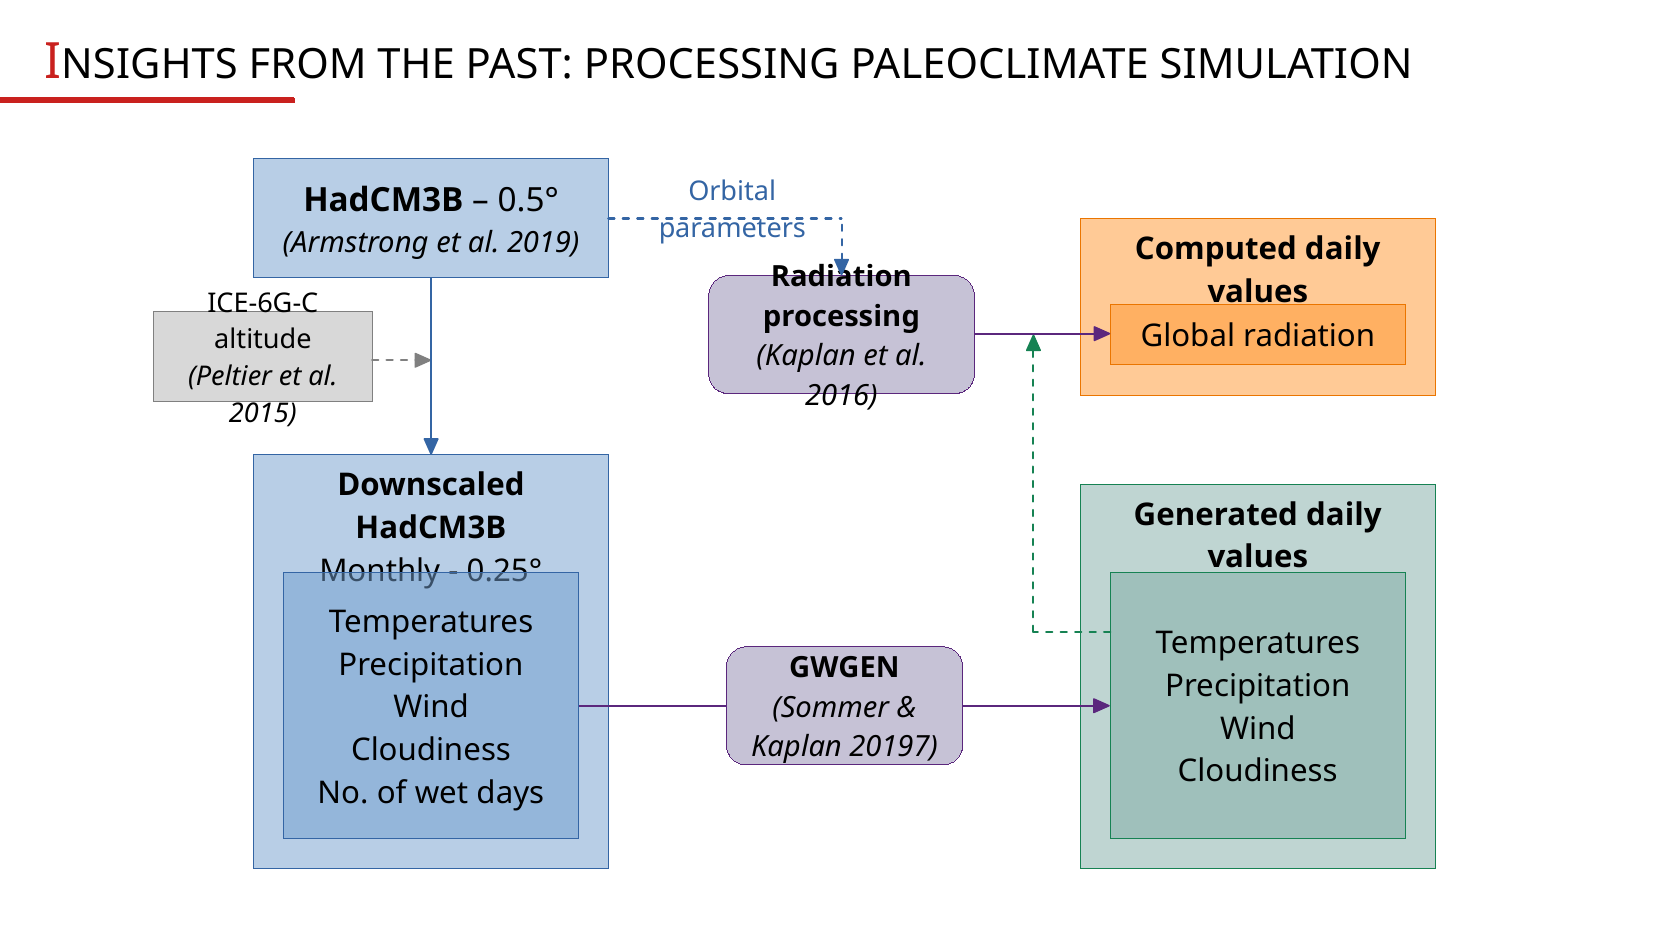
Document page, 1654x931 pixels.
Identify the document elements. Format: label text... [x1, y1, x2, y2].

text_box HadCM3B – 0.5° (Armstrong et al. 2019) [253, 158, 609, 278]
text_box Orbital parameters [614, 164, 851, 216]
text_box Temperatures Precipitation Wind Cloudiness [1110, 572, 1406, 839]
text_box ICE-6G-C altitude (Peltier et al. 2015) [153, 311, 373, 402]
text_box Radiation processing (Kaplan et al. 2016) [708, 275, 975, 394]
text_box Generated daily values [1080, 484, 1436, 869]
text_box Downscaled HadCM3B Monthly - 0.25° [253, 454, 609, 869]
text_box Computed daily values [1080, 218, 1436, 396]
text_box INSIGHTS FROM THE PAST: PROCESSING PALEOCLIMATE SIMULATION [29, 0, 1625, 119]
text_box GWGEN (Sommer & Kaplan 20197) [726, 646, 963, 765]
text_box Global radiation [1110, 304, 1406, 365]
text_box Temperatures Precipitation Wind Cloudiness No. of wet days [283, 572, 579, 839]
